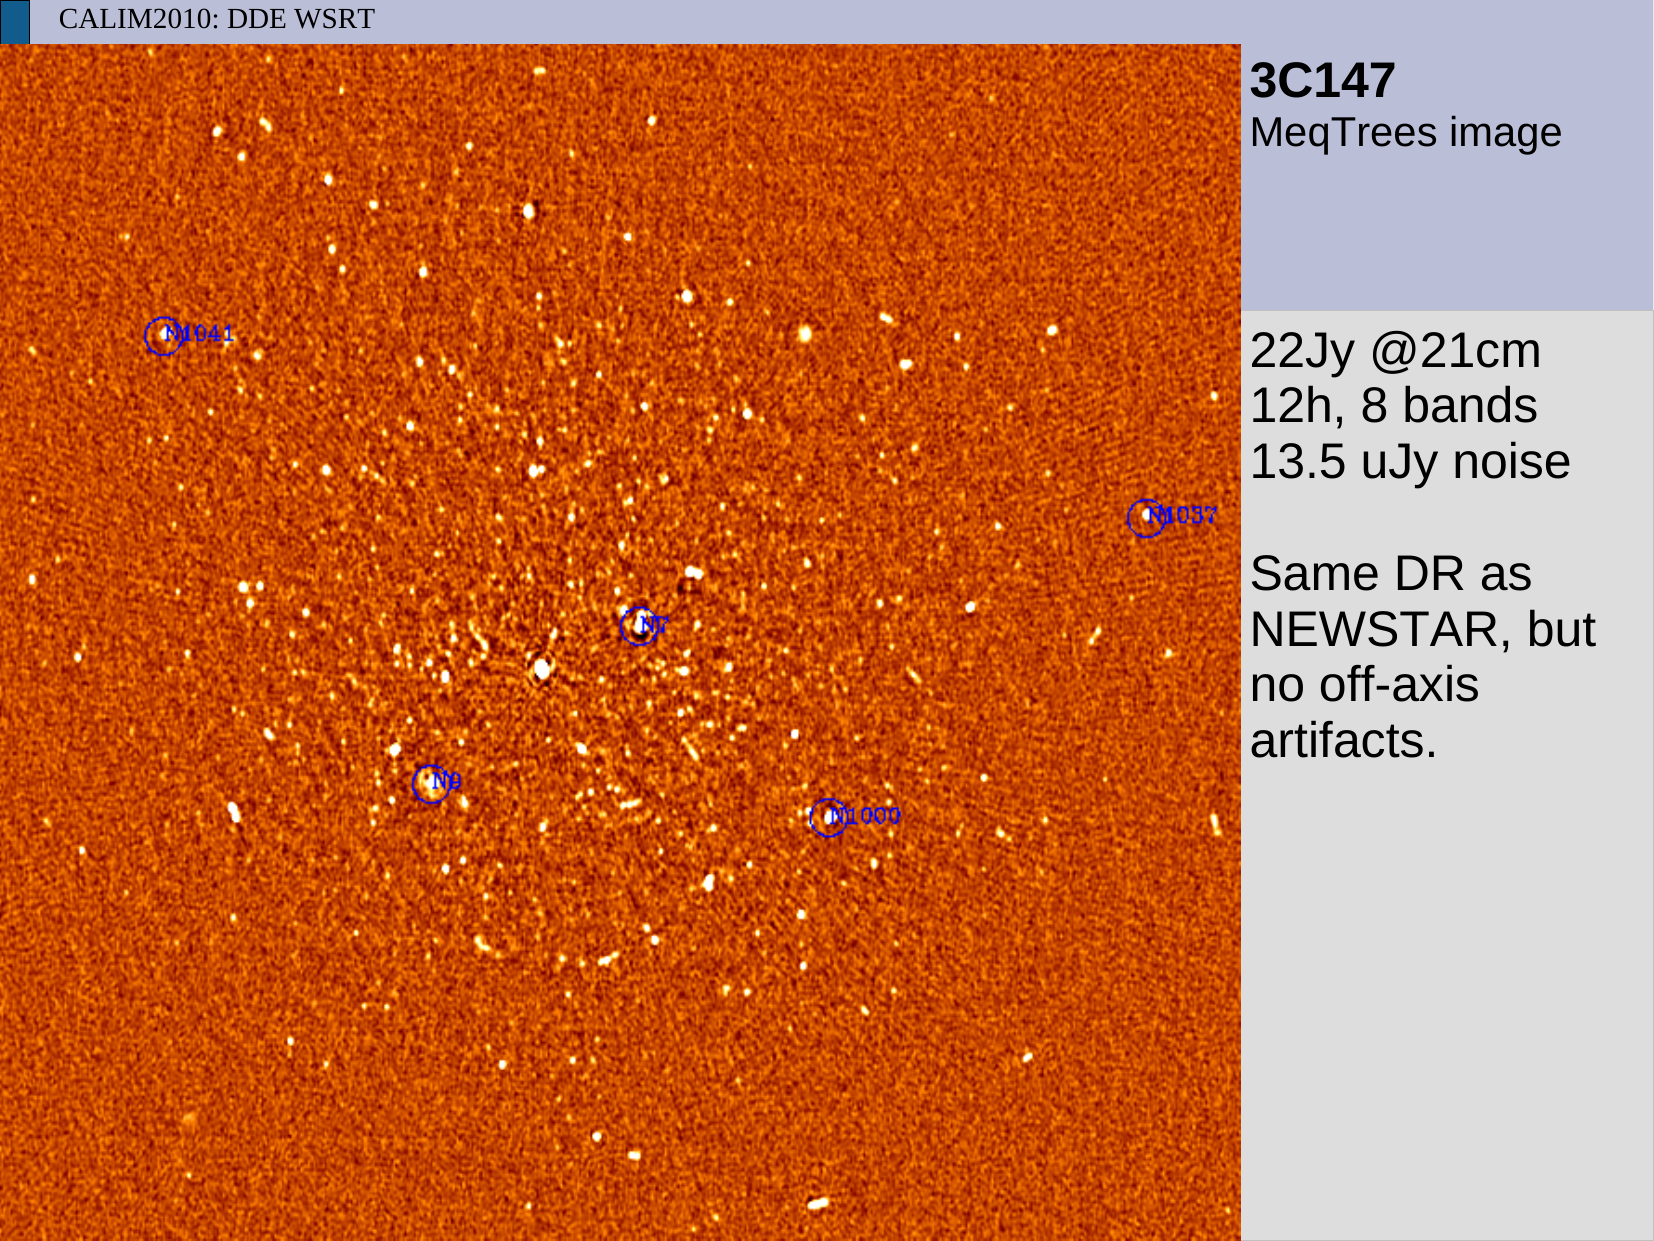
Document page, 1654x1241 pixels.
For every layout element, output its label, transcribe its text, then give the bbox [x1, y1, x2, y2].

list 3C147 MeqTrees image 22Jy @21cm 12h, 8 bands 13.5 uJy noise Same DR as NEWSTAR, but no off-axis artifacts. [1249, 52, 1625, 1123]
picture [0, 44, 1241, 1241]
